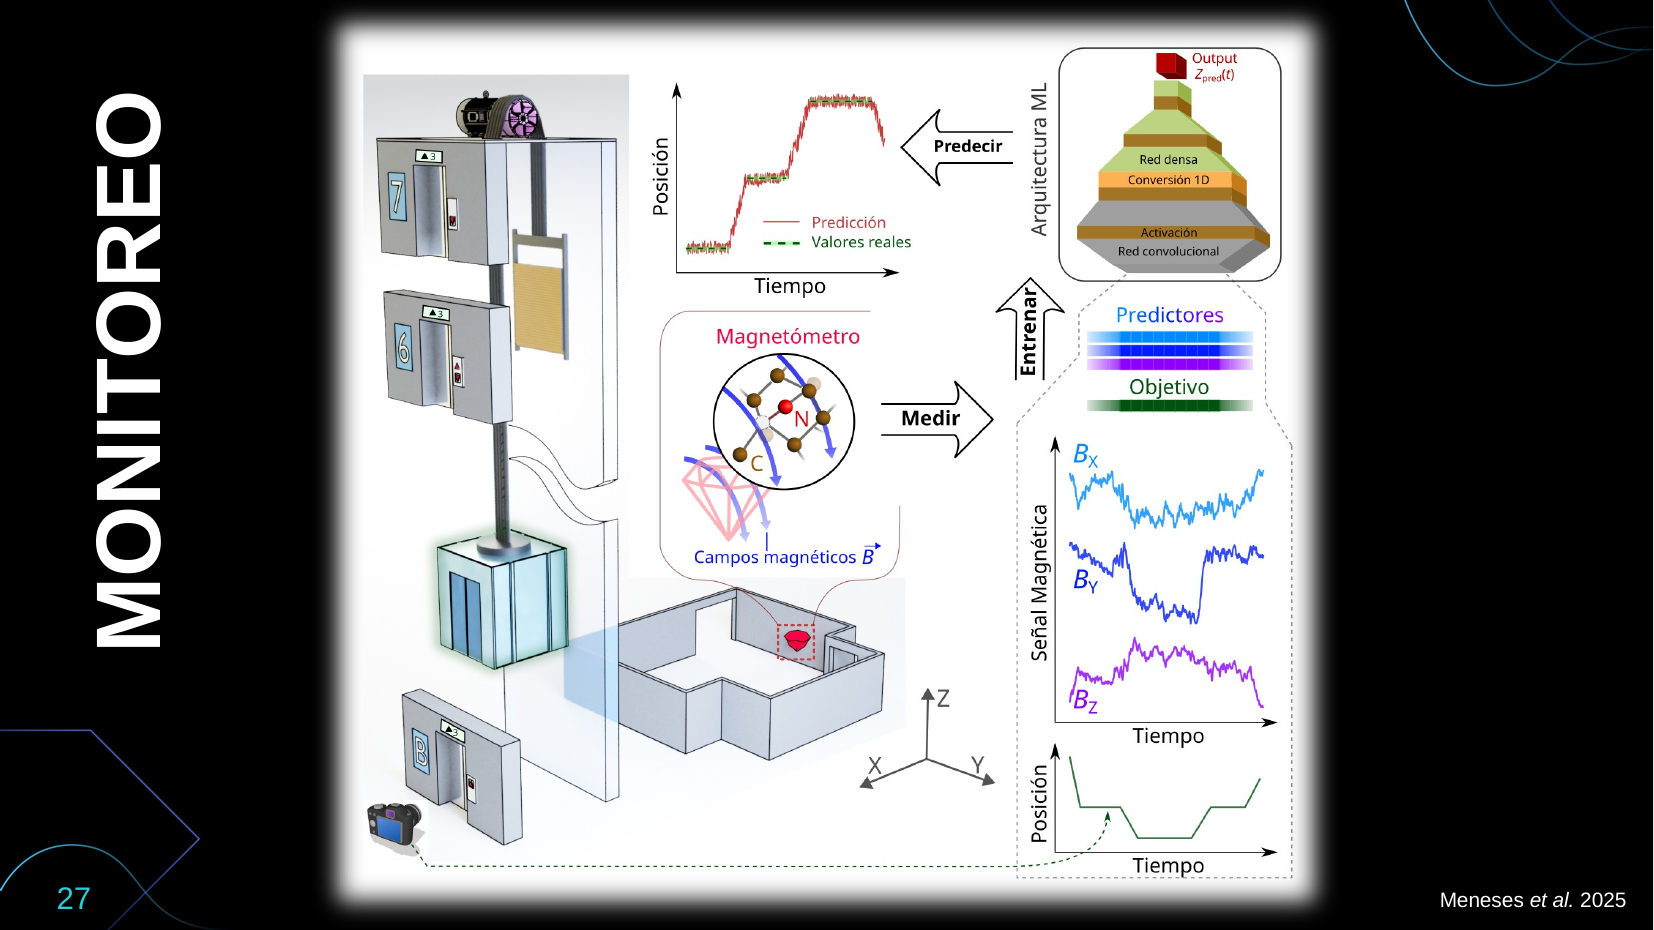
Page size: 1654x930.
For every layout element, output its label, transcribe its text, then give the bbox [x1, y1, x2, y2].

picture [0, 0, 1654, 930]
text_box MONITOREO [70, 75, 188, 669]
text_box Meneses et al. 2025 [1425, 881, 1642, 920]
text_box <number> [42, 873, 215, 930]
